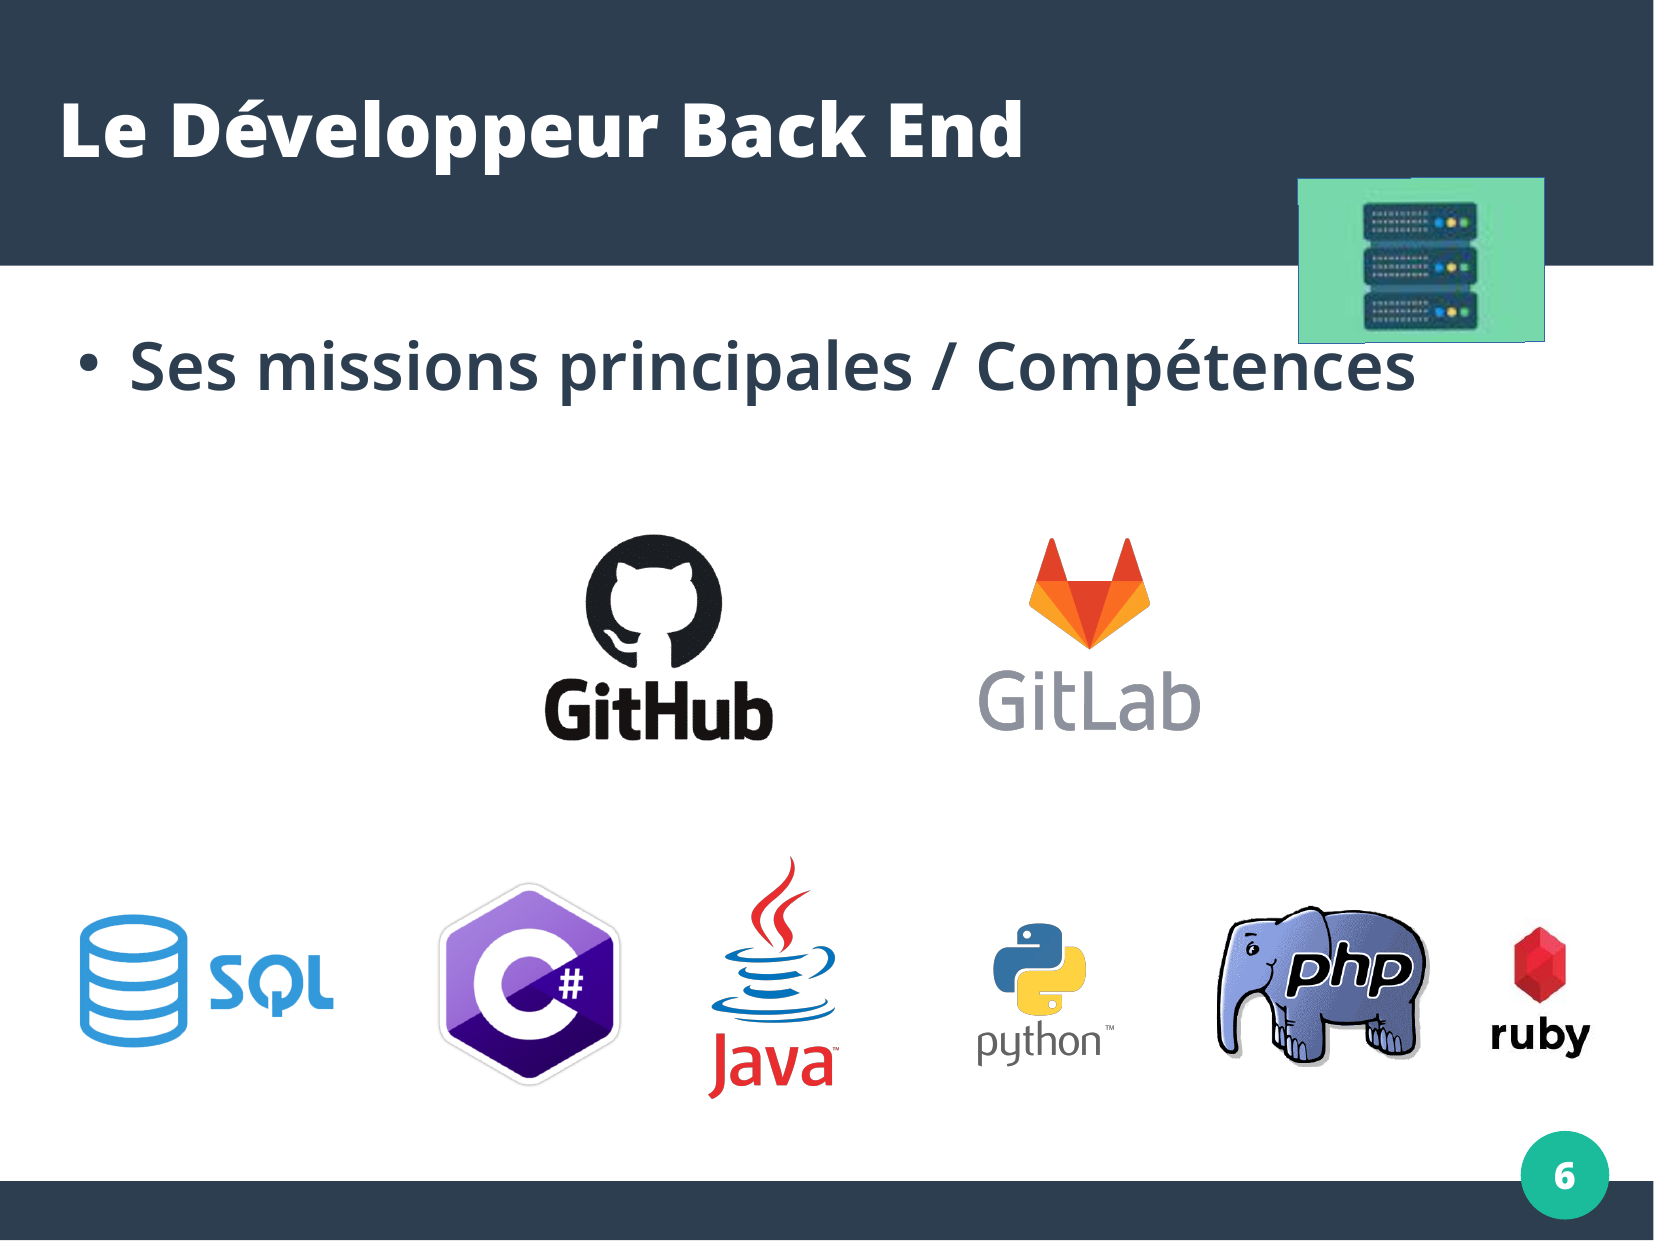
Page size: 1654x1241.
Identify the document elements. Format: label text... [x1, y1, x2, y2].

list Ses missions principales / Compétences [59, 318, 1560, 567]
picture [58, 903, 355, 1059]
picture [429, 525, 878, 751]
picture [1216, 879, 1430, 1093]
picture [420, 879, 638, 1089]
picture [909, 922, 1170, 1069]
picture [935, 494, 1244, 774]
picture [708, 856, 839, 1099]
picture [1452, 903, 1630, 1081]
picture [1297, 177, 1545, 344]
title Le Développeur Back End [59, 49, 1595, 207]
